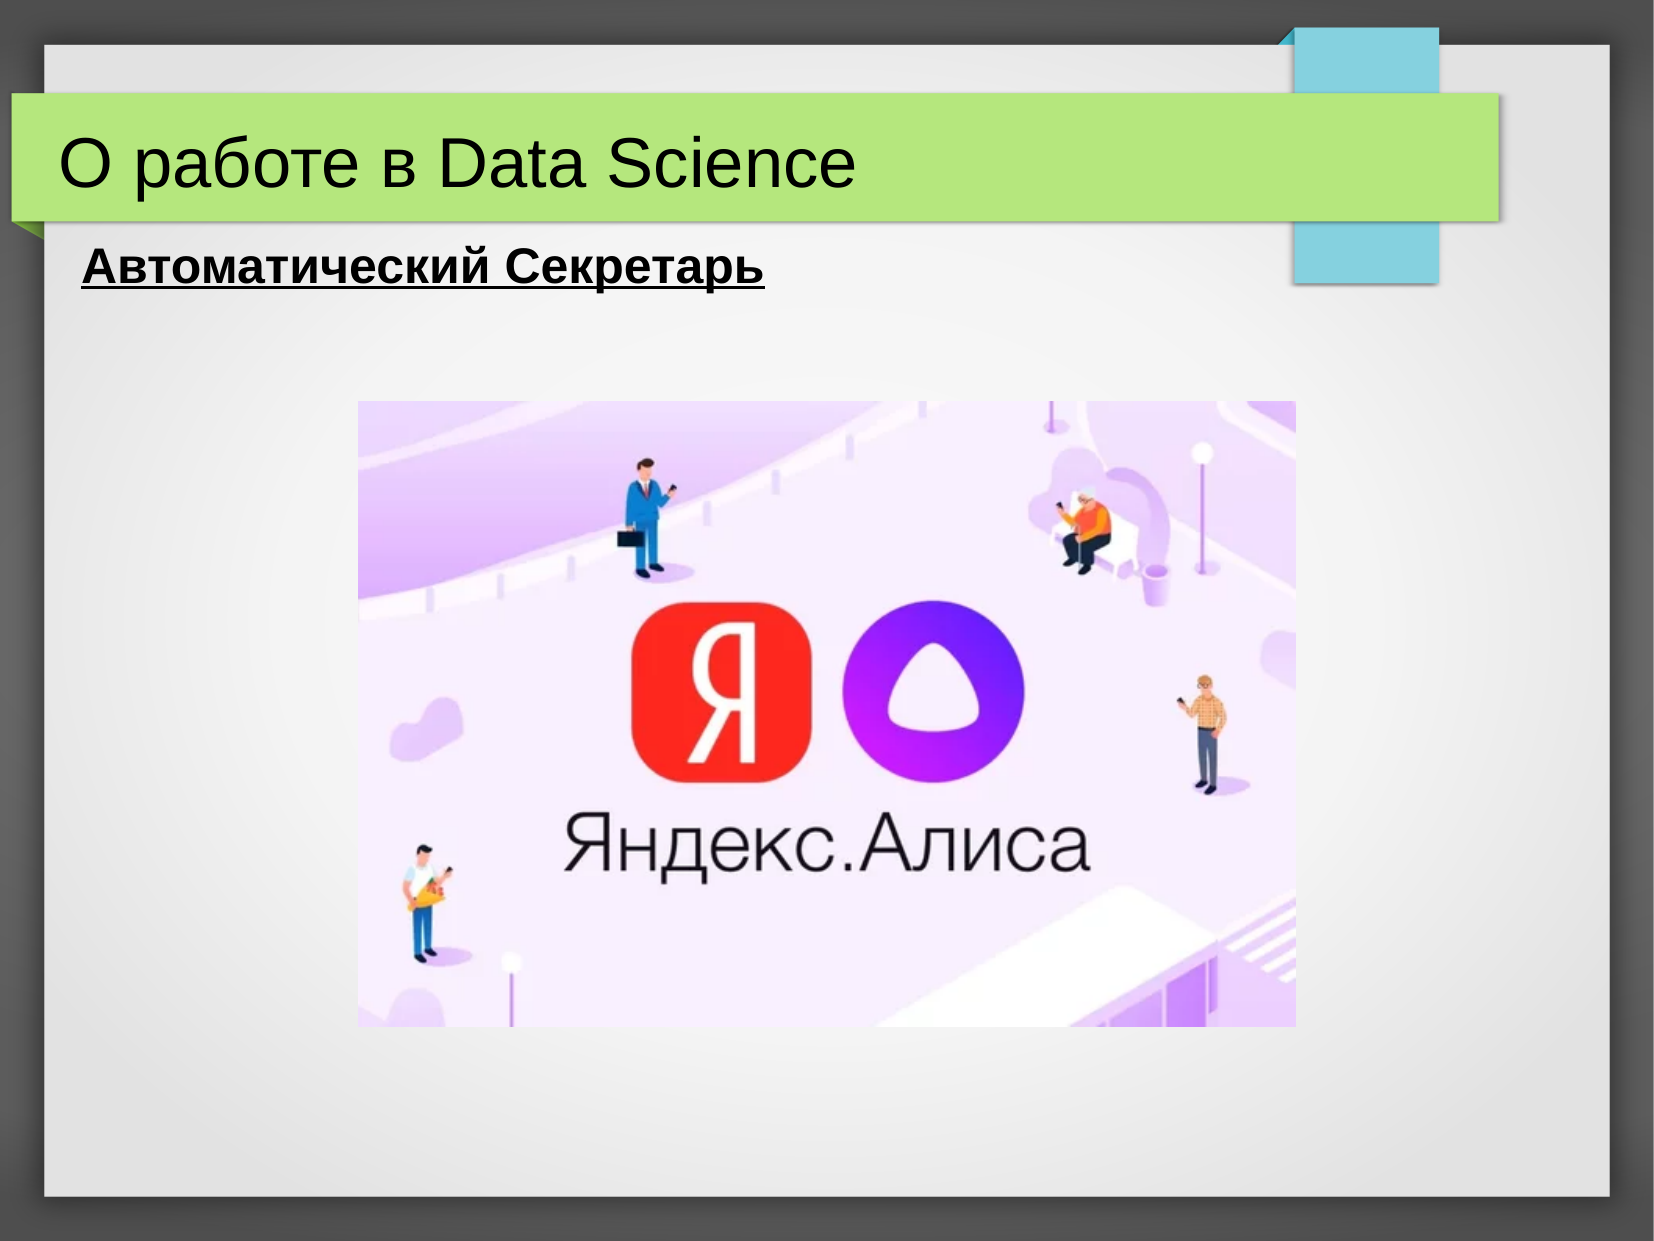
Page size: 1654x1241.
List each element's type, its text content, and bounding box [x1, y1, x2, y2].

title О работе в Data Science [59, 123, 1394, 203]
text_box Автоматический Секретарь [81, 236, 1109, 296]
picture [0, 0, 1654, 1241]
